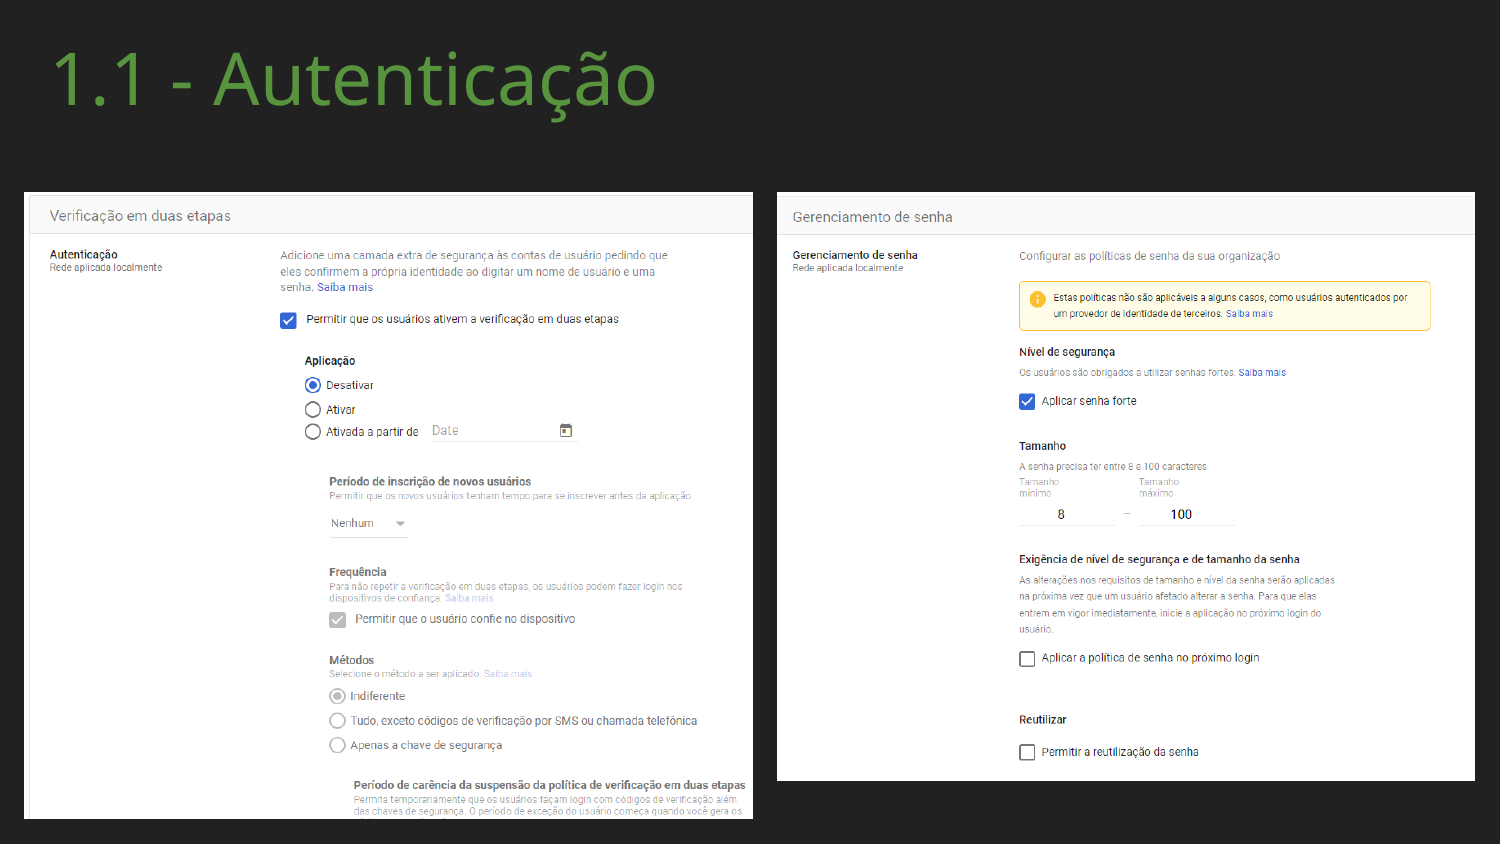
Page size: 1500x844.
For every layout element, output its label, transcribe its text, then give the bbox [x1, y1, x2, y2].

picture [24, 192, 753, 819]
title 1.1 - Autenticação [34, 17, 1432, 168]
picture [777, 192, 1475, 781]
